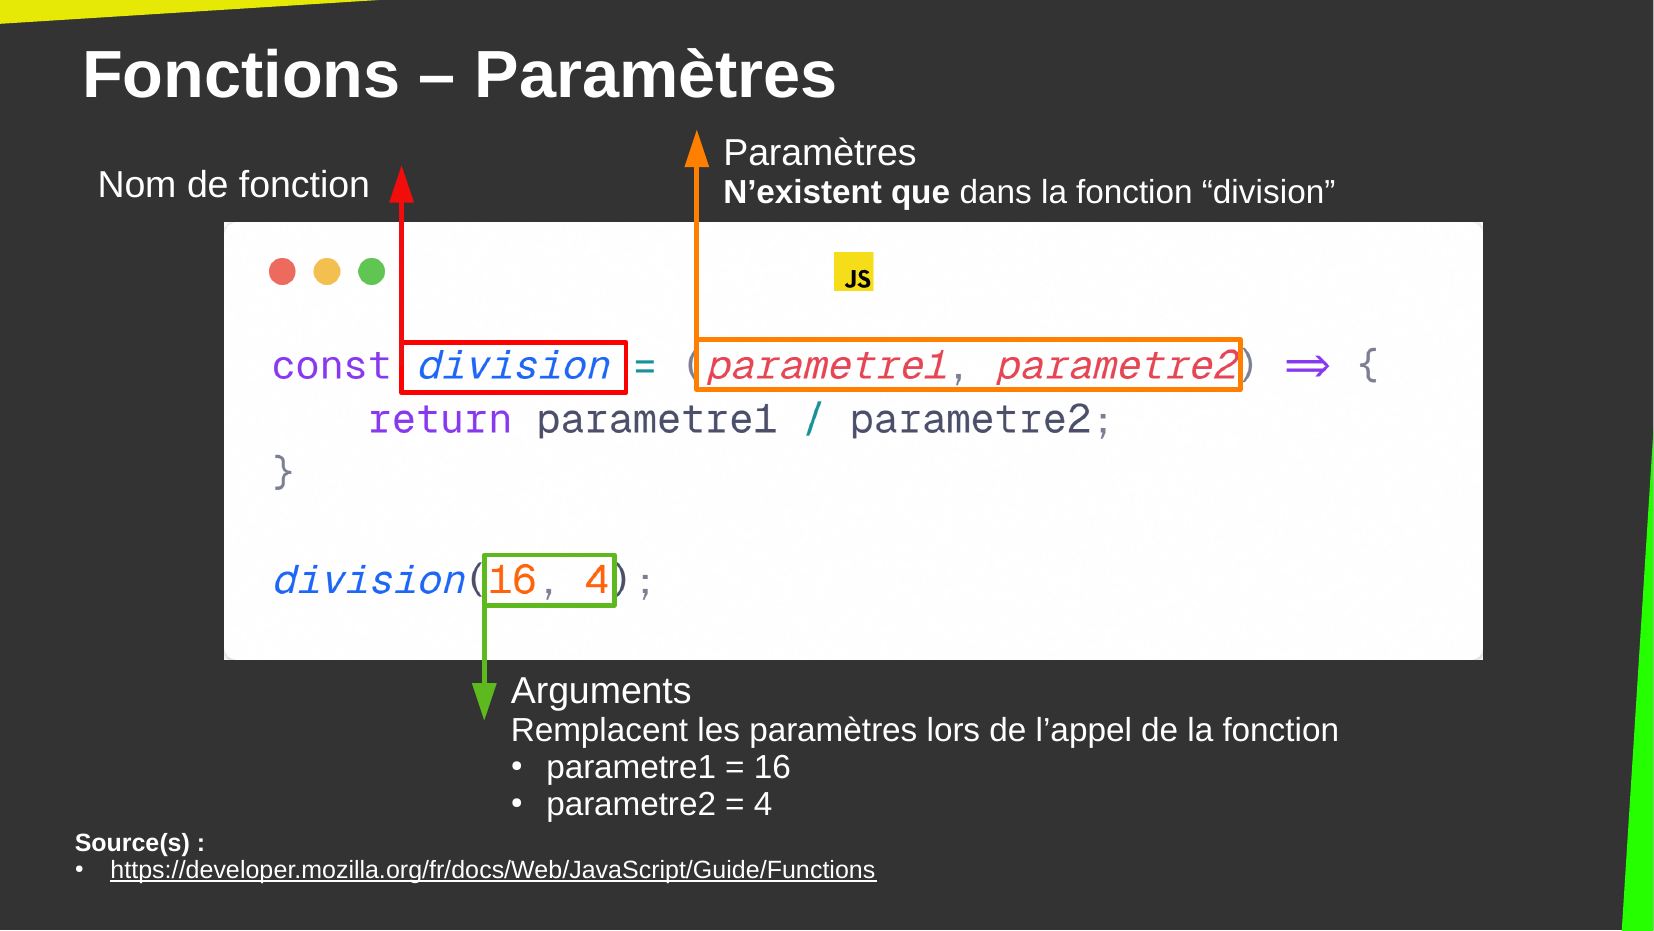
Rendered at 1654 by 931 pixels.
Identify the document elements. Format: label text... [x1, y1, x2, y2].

title Fonctions – Paramètres [82, 37, 1571, 114]
text_box Arguments Remplacent les paramètres lors de l’appel de la fonction parametre1 = 16 parametre2 = 4 [496, 662, 1441, 831]
picture [224, 222, 1483, 660]
text_box Nom de fonction [82, 155, 402, 225]
text_box [0, 0, 380, 24]
picture [404, 345, 624, 390]
picture [487, 557, 612, 603]
text_box Paramètres N’existent que dans la fonction “division” [708, 124, 1489, 223]
picture [699, 342, 1238, 387]
text_box Source(s) : https://developer.mozilla.org/fr/docs/Web/JavaScript/Guide/Functions [60, 820, 1583, 892]
text_box [1621, 420, 1654, 931]
